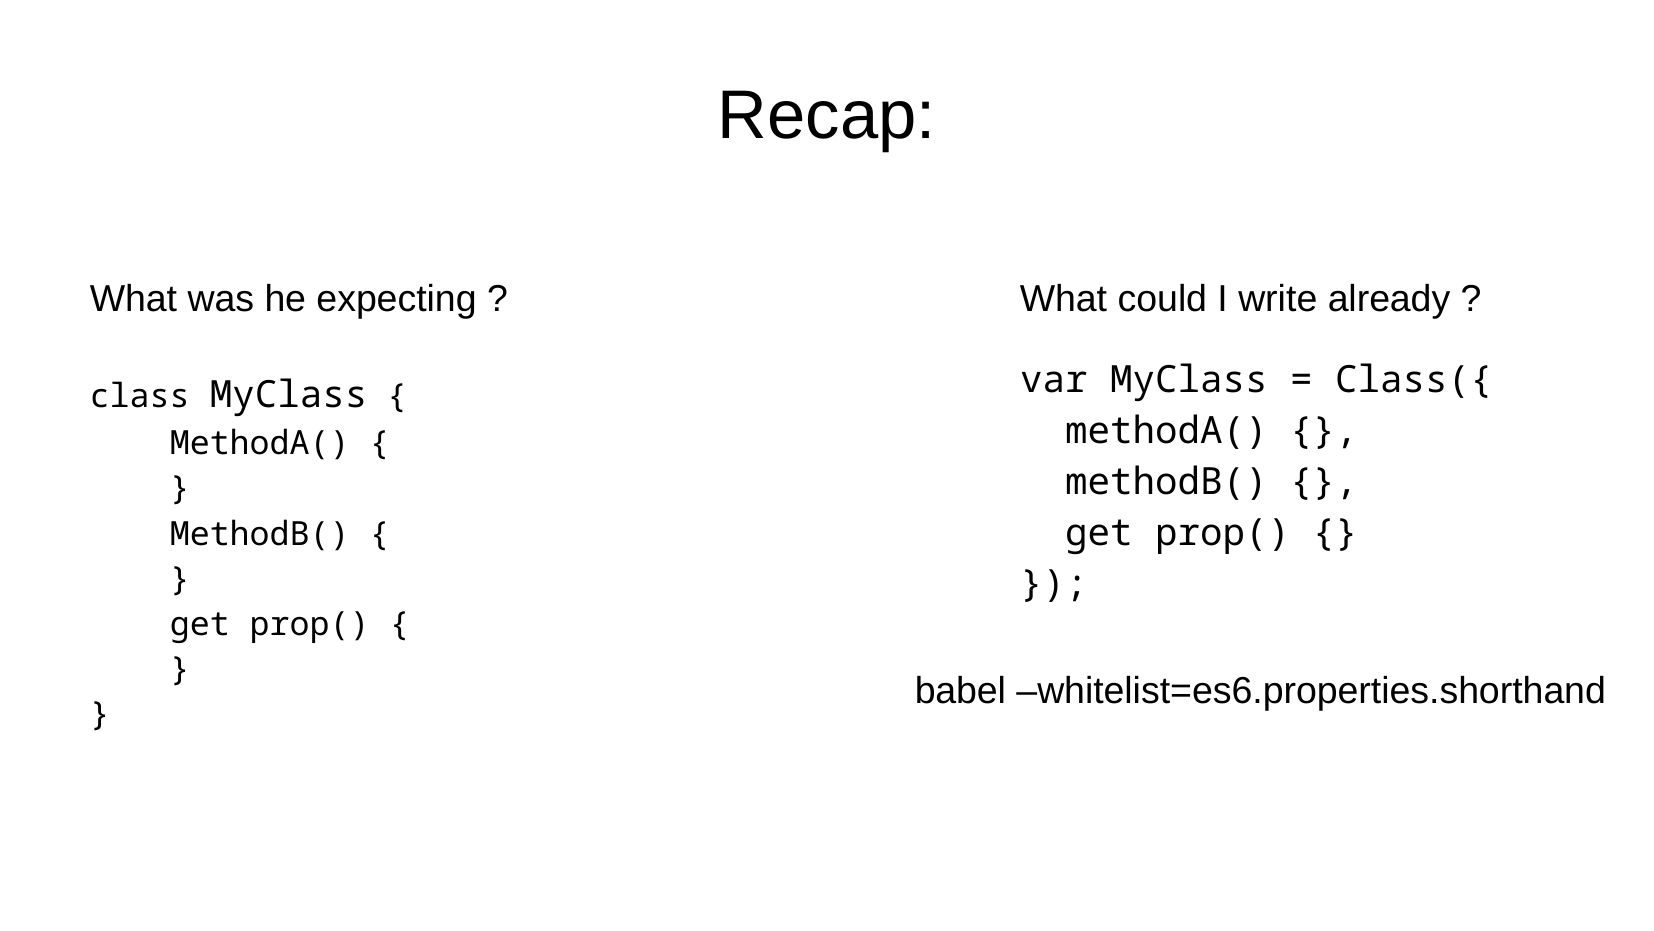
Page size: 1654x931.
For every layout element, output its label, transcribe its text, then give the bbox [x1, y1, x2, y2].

text_box What could I write already ? [1004, 270, 1497, 327]
text_box babel –whitelist=es6.properties.shorthand [900, 662, 1621, 720]
text_box What was he expecting ? [75, 270, 523, 327]
text_box var MyClass = Class({ methodA() {}, methodB() {}, get prop() {} }); [1005, 345, 1508, 558]
title Recap: [82, 37, 1571, 193]
text_box class MyClass { MethodA() { } MethodB() { } get prop() { } } [75, 360, 425, 661]
